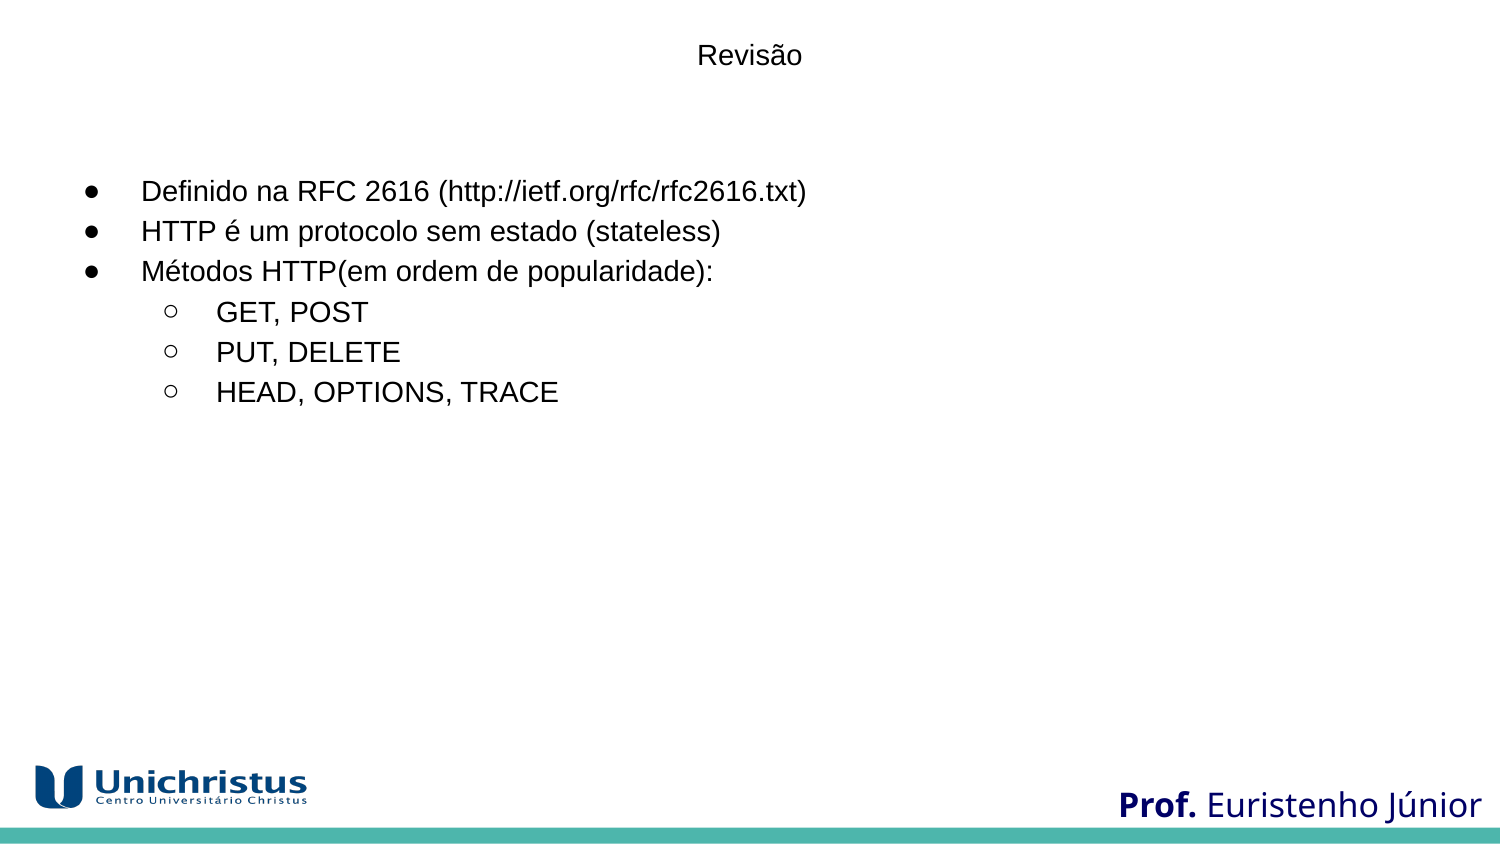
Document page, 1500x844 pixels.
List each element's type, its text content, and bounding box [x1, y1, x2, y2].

text_box Prof. Euristenho Júnior [1103, 773, 1500, 829]
list Definido na RFC 2616 (http://ietf.org/rfc/rfc2616.txt) HTTP é um protocolo sem estado (stateless) Métodos HTTP(em ordem de popularidade): GET, POST PUT, DELETE HEAD, OPTIONS, TRACE [51, 152, 1449, 750]
picture [31, 763, 311, 810]
title Revisão [51, 20, 1449, 137]
